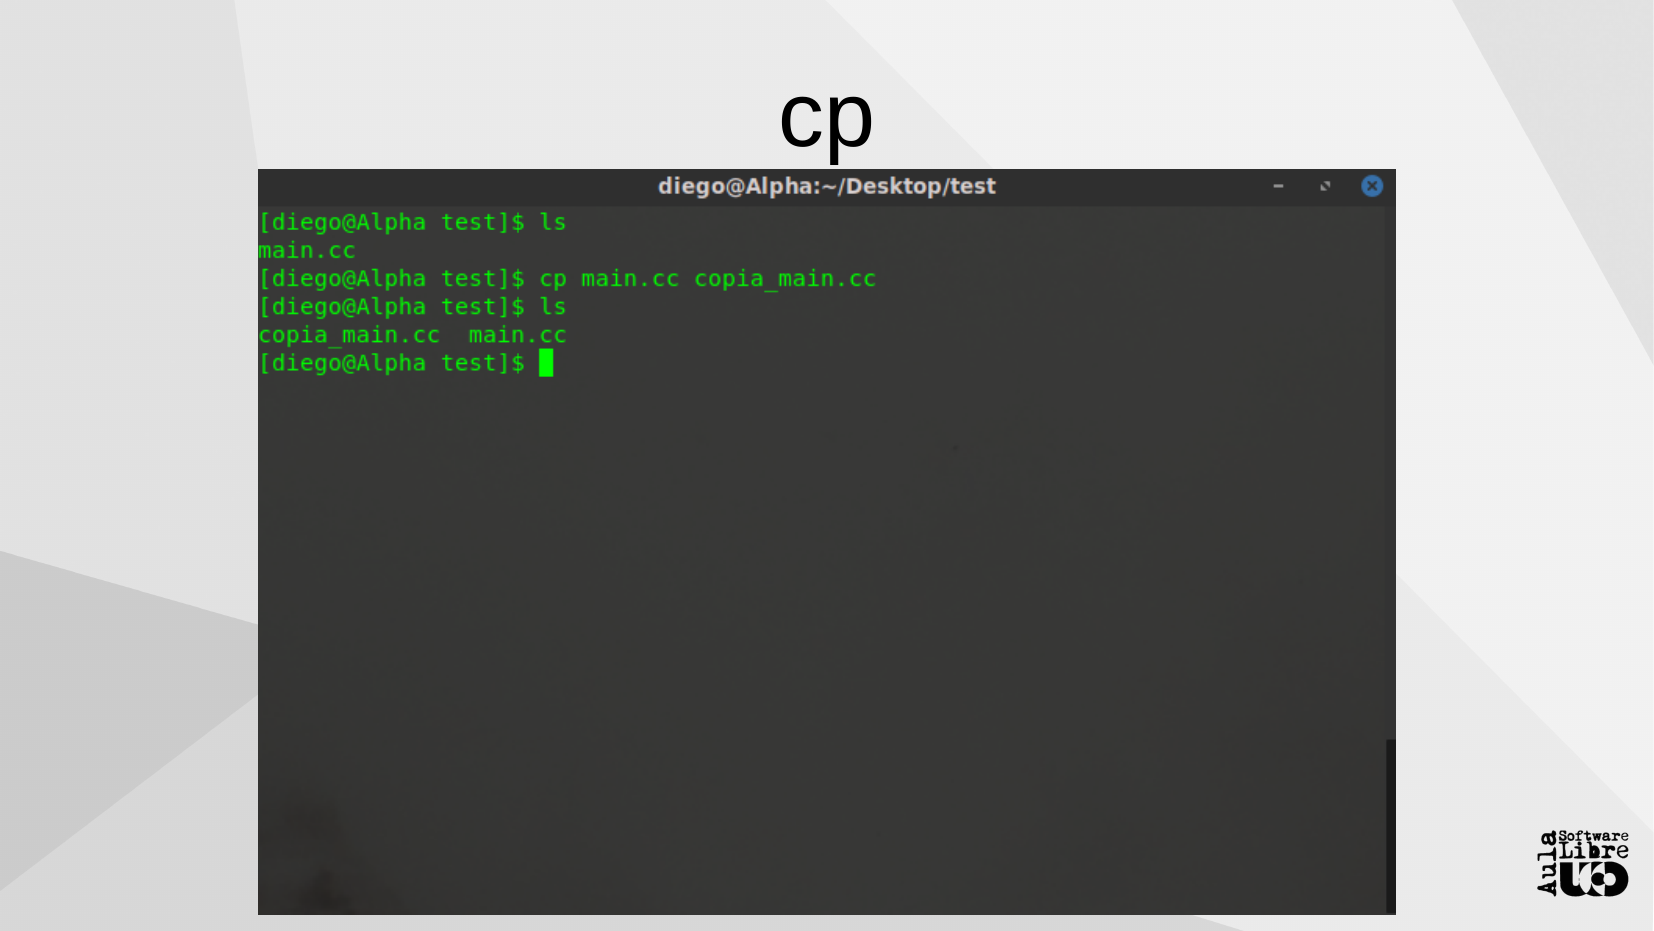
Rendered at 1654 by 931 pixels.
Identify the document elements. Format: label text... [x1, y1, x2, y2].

picture [0, 0, 1654, 931]
title cp [82, 37, 1571, 193]
